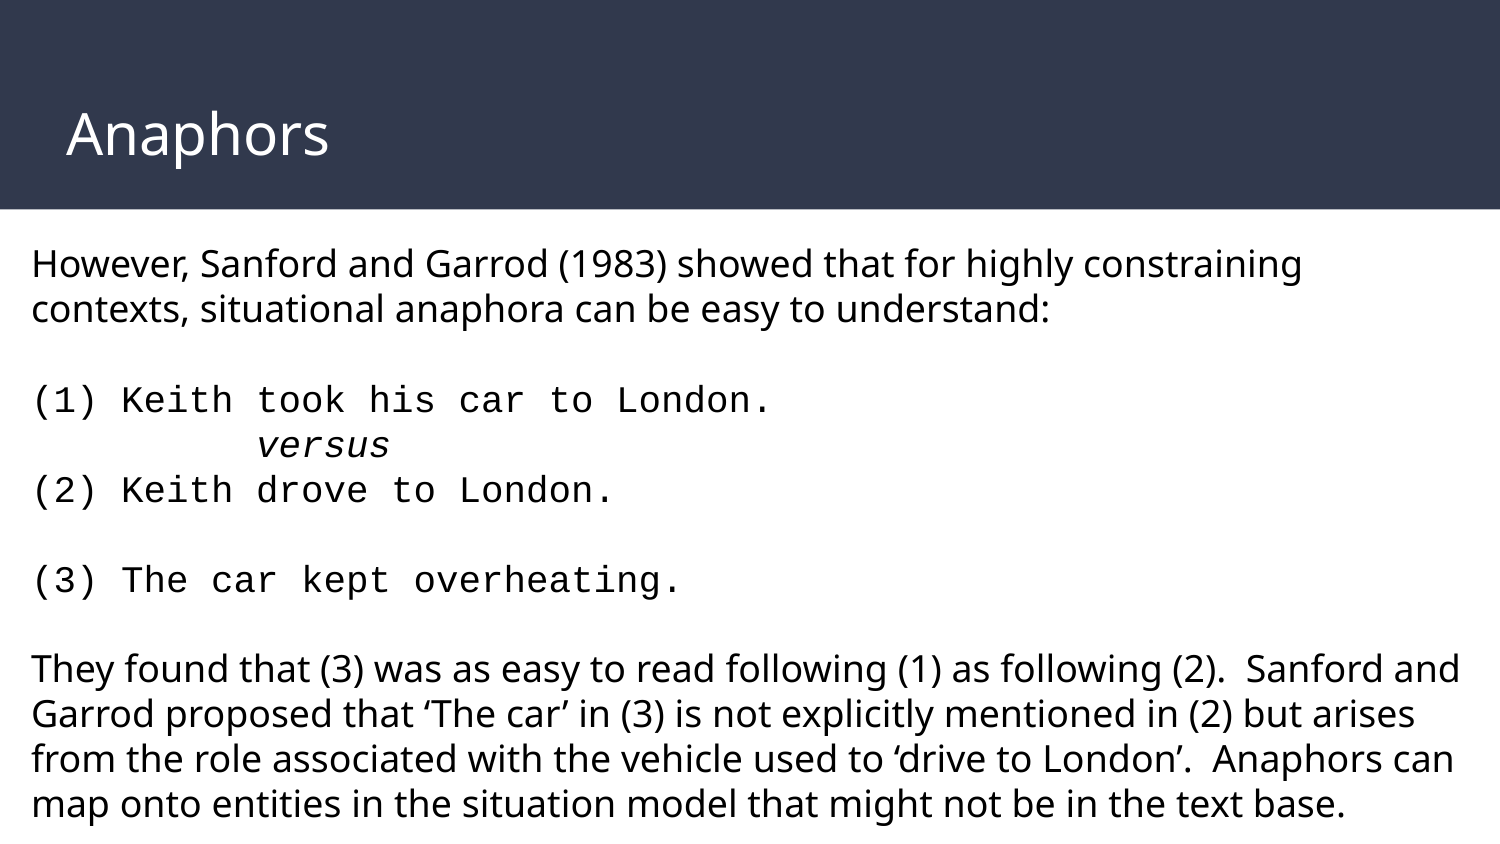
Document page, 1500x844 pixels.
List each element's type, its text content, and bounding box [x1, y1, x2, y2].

text_box However, Sanford and Garrod (1983) showed that for highly constraining contexts, situational anaphora can be easy to understand: (1) Keith took his car to London. versus (2) Keith drove to London. (3) The car kept overheating. They found that (3) was as easy to read following (1) as following (2). Sanford and Garrod proposed that ‘The car’ in (3) is not explicitly mentioned in (2) but arises from the role associated with the vehicle used to ‘drive to London’. Anaphors can map onto entities in the situation model that might not be in the text base. [16, 224, 1482, 827]
title Anaphors [51, 82, 1449, 185]
